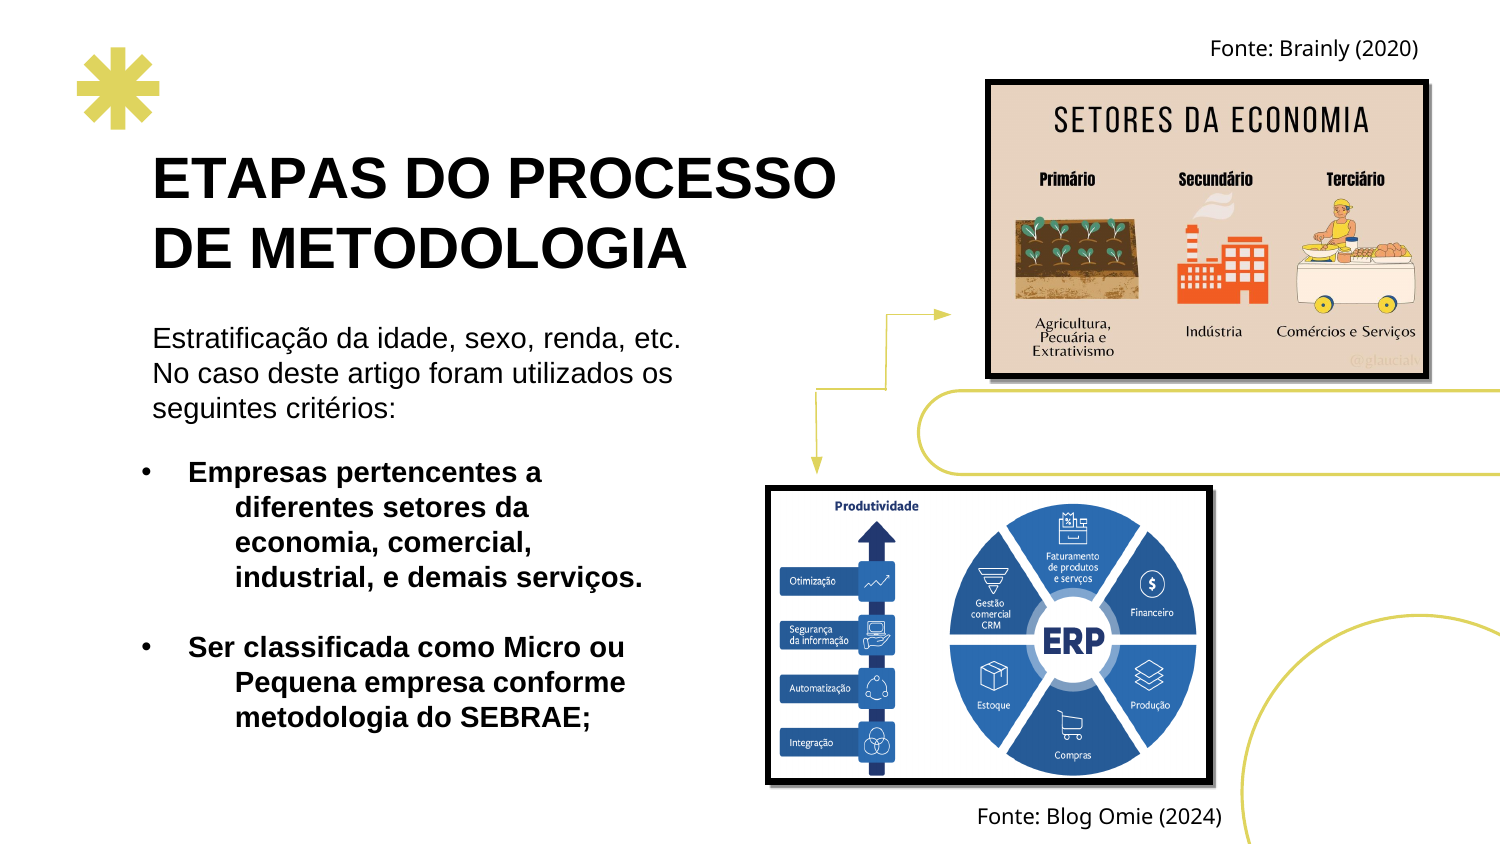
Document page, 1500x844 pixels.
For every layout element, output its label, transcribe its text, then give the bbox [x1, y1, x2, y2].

picture [991, 84, 1424, 373]
text_box Estratificação da idade, sexo, renda, etc. No caso deste artigo foram utilizados os seguintes critérios: [137, 311, 711, 433]
text_box Fonte: Brainly (2020) [1194, 27, 1467, 69]
text_box ETAPAS DO PROCESSO DE METODOLOGIA [137, 132, 893, 290]
text_box Fonte: Blog Omie (2024) [961, 794, 1371, 837]
picture [770, 491, 1207, 779]
text_box Empresas pertencentes a diferentes setores da economia, comercial, industrial, e demais serviços. Ser classificada como Micro ou Pequena empresa conforme metodologia do SEBRAE; [126, 446, 687, 745]
